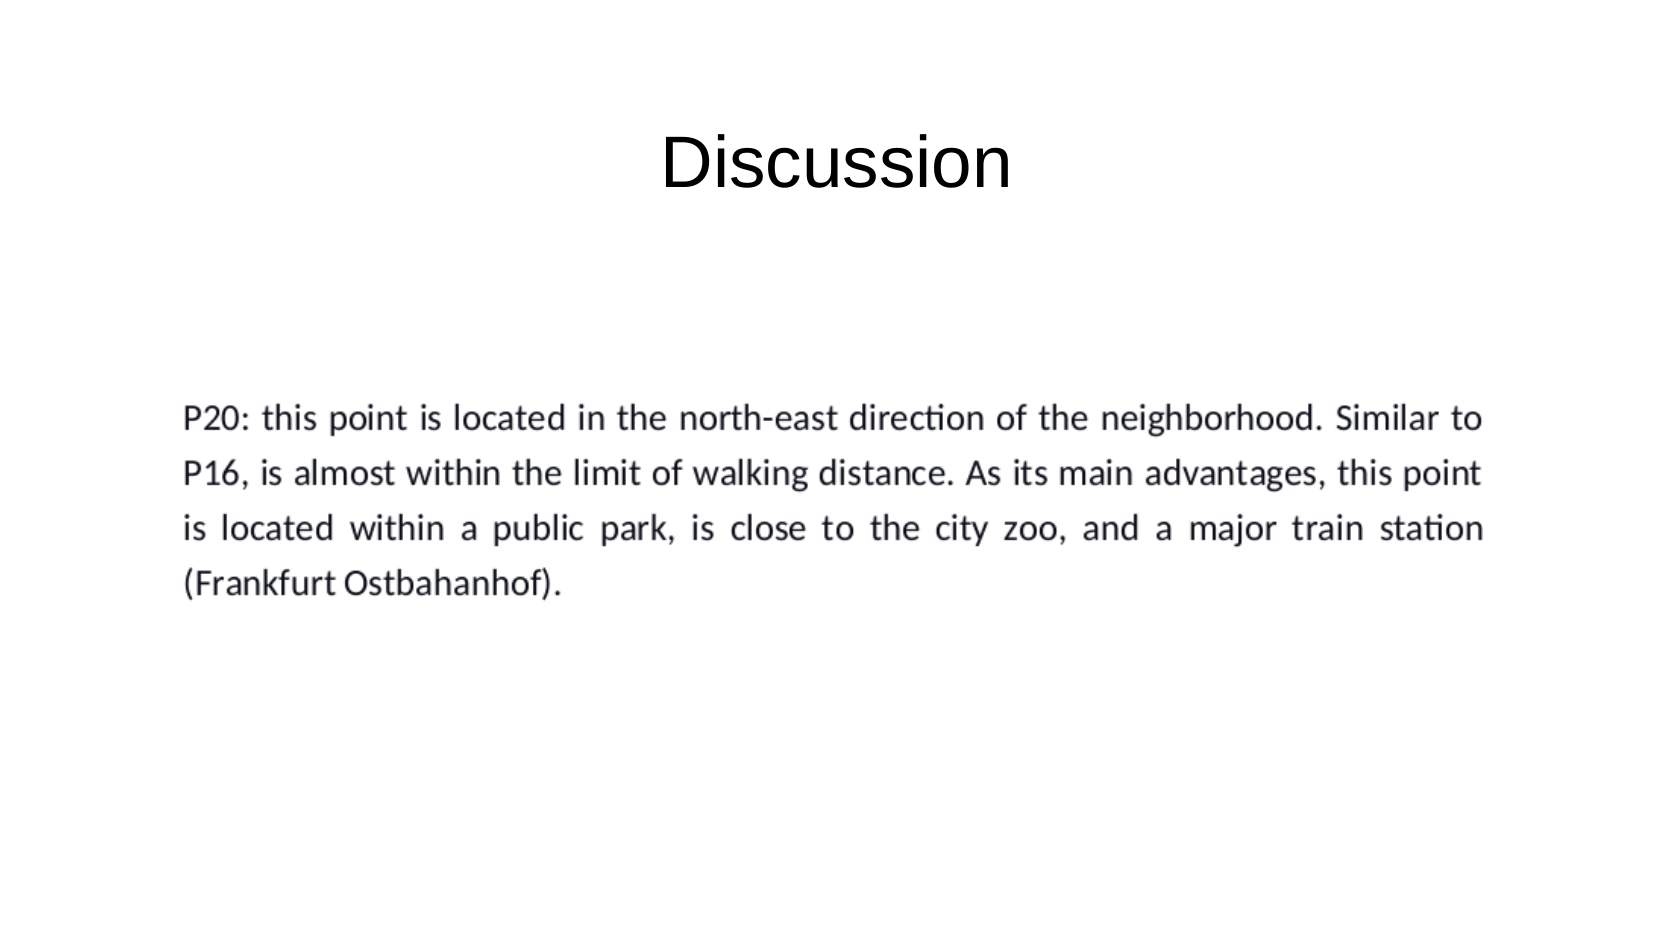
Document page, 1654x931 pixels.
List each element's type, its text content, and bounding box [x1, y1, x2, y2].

picture [177, 395, 1492, 603]
title Discussion [26, 8, 1647, 316]
